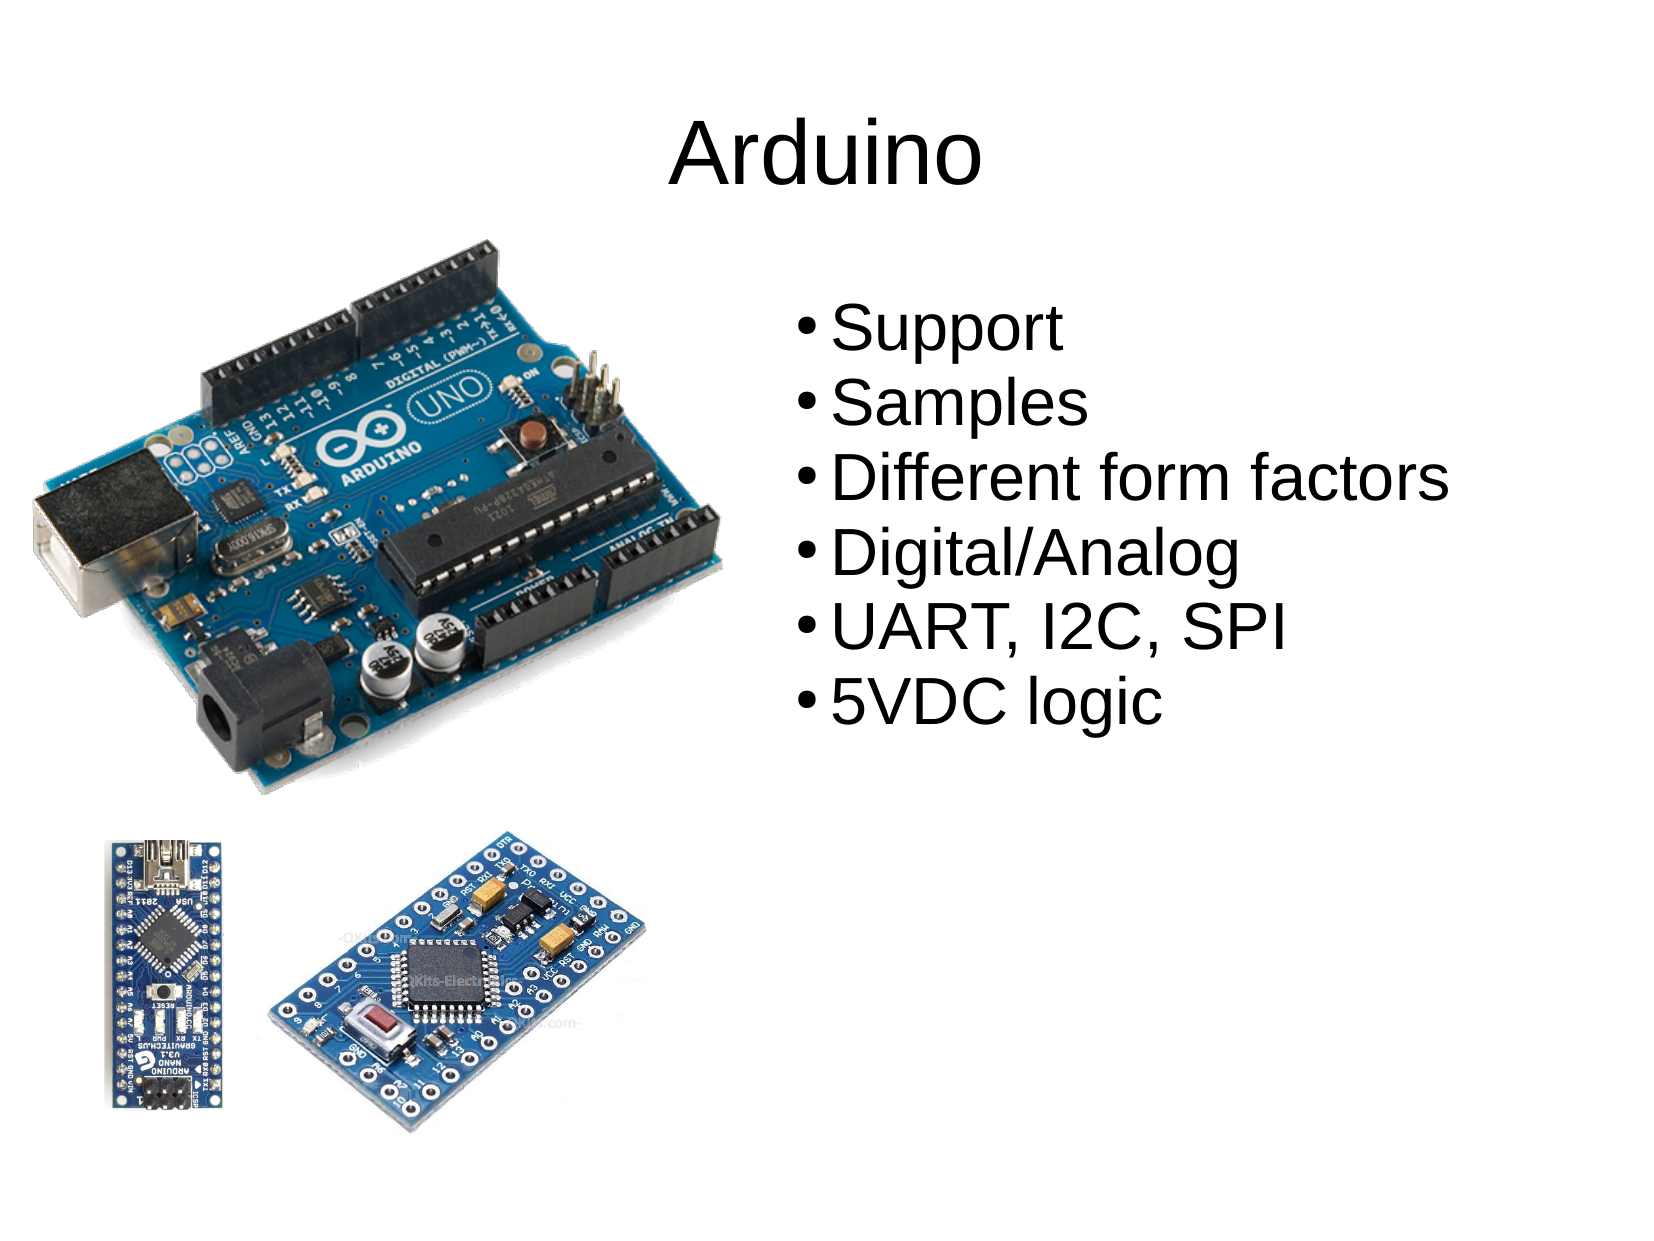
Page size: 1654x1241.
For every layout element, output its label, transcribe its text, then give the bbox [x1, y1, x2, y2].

title Arduino [82, 49, 1571, 257]
picture [255, 825, 661, 1149]
picture [104, 840, 226, 1111]
subtitle Support Samples Different form factors Digital/Analog UART, I2C, SPI 5VDC logic [795, 290, 1571, 1010]
picture [32, 239, 723, 796]
